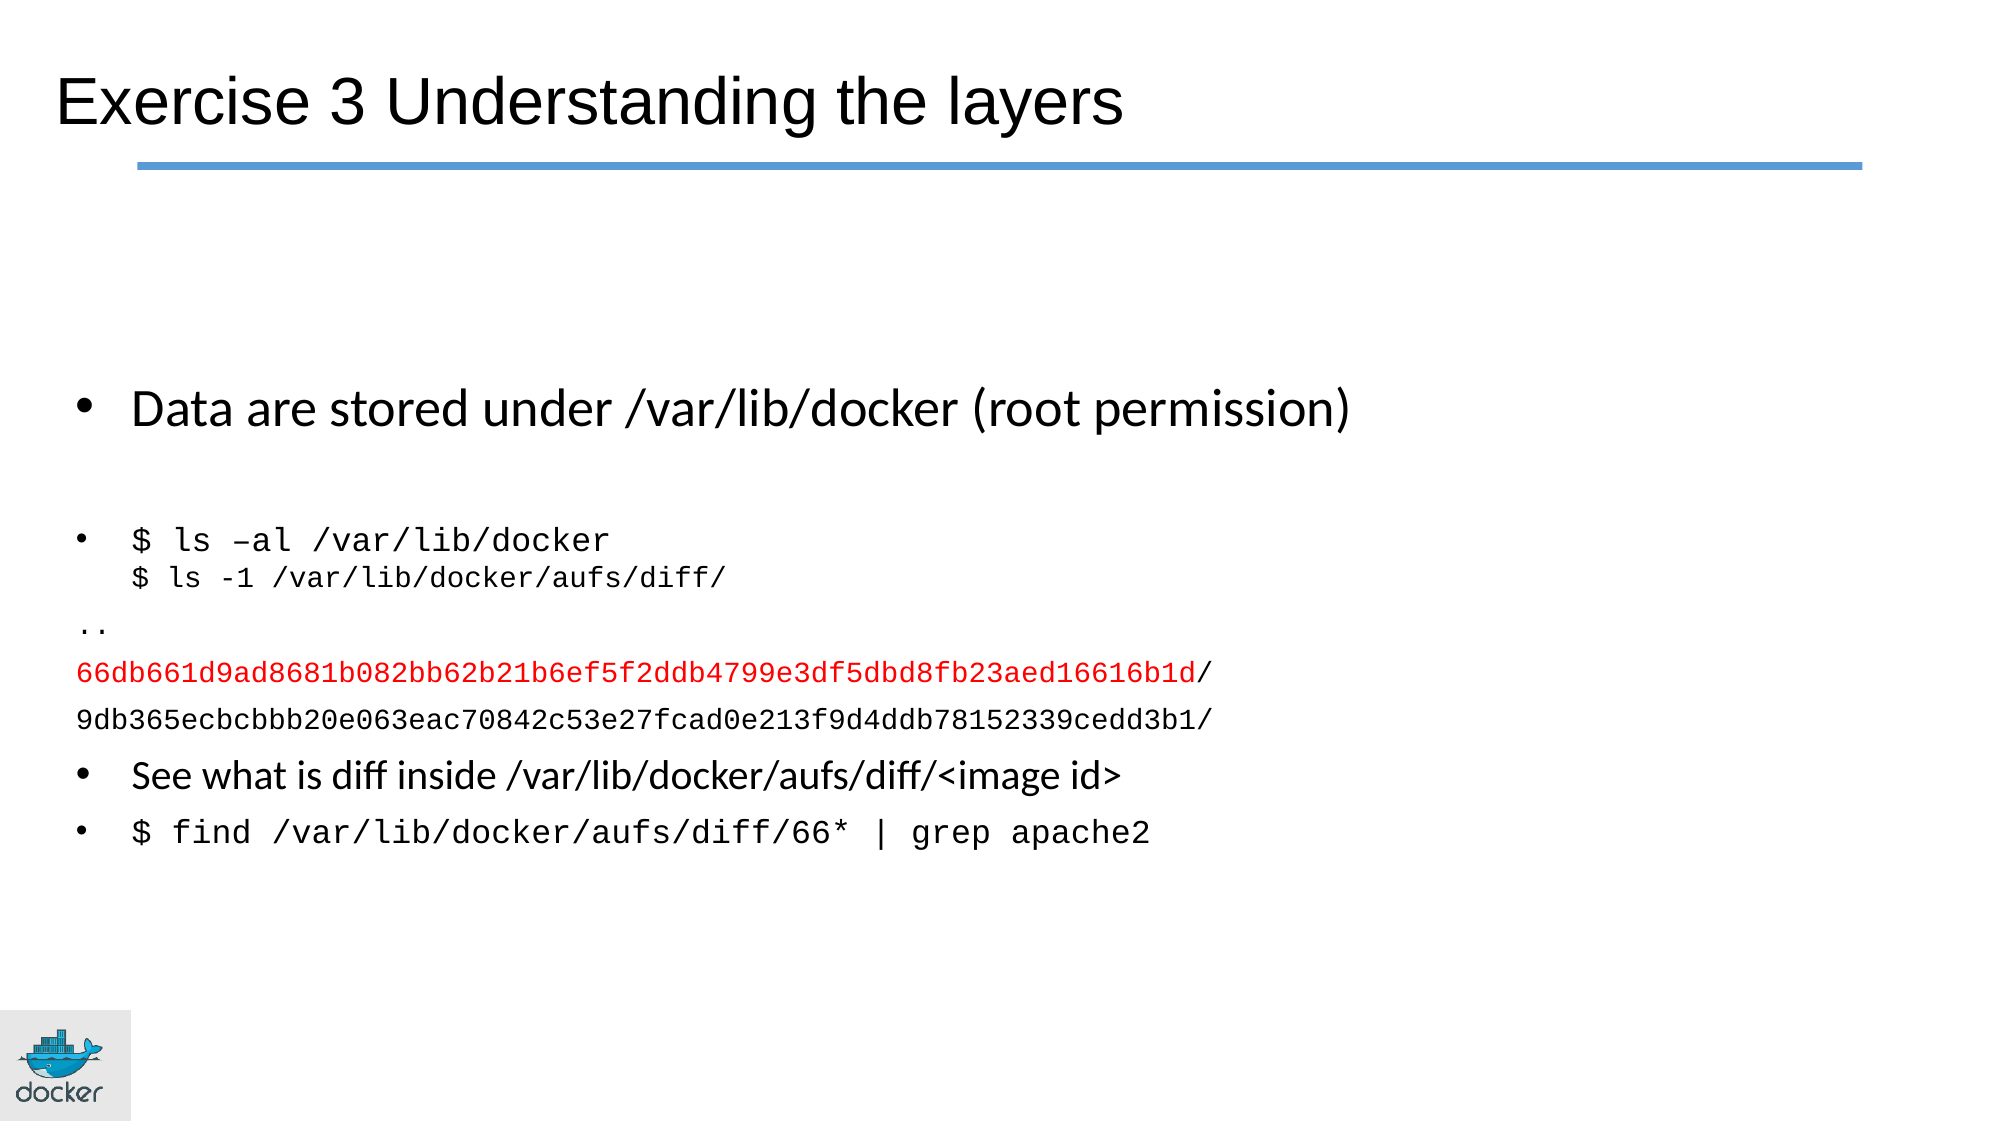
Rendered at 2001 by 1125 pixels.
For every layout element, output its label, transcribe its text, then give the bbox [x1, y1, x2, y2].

picture [0, 1010, 60, 1121]
text_box Exercise 3 Understanding the layers [40, 50, 1506, 146]
text_box Data are stored under /var/lib/docker (root permission) $ ls –al /var/lib/docker $ ls -1 /var/lib/docker/aufs/diff/ .. 66db661d9ad8681b082bb62b21b6ef5f2ddb4799e3df5dbd8fb23aed16616b1d/ 9db365ecbcbbb20e063eac70842c53e27fcad0e213f9d4ddb78152339cedd3b1/ See what is diff inside /var/lib/docker/aufs/diff/<image id> $ find /var/lib/docker/aufs/diff/66* | grep apache2 [60, 365, 1874, 1125]
